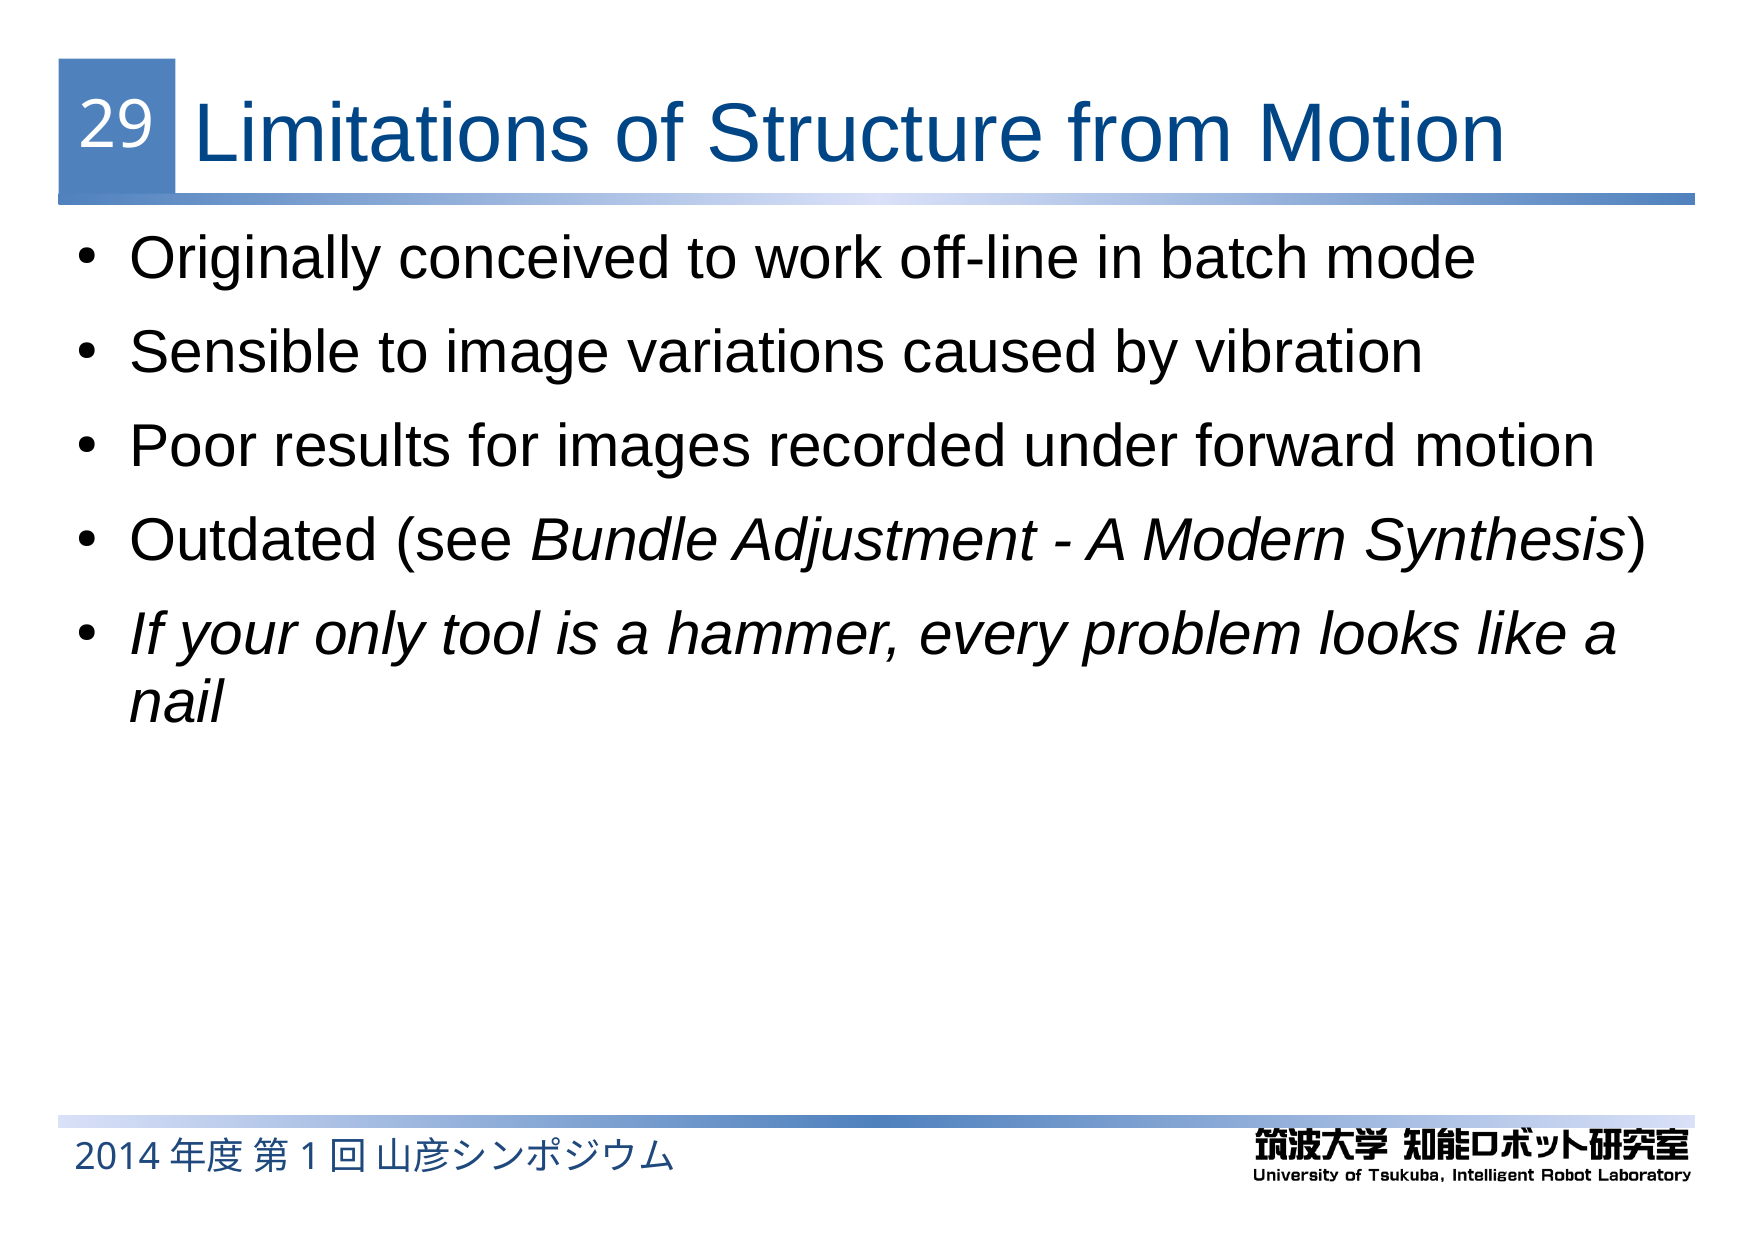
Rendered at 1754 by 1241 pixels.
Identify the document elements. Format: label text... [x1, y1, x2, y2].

picture [1252, 1127, 1691, 1182]
list Originally conceived to work off-line in batch mode Sensible to image variations caused by vibration Poor results for images recorded under forward motion Outdated (see Bundle Adjustment - A Modern Synthesis) If your only tool is a hammer, every problem looks like a nail [58, 223, 1696, 1116]
title Limitations of Structure from Motion [193, 61, 1651, 205]
